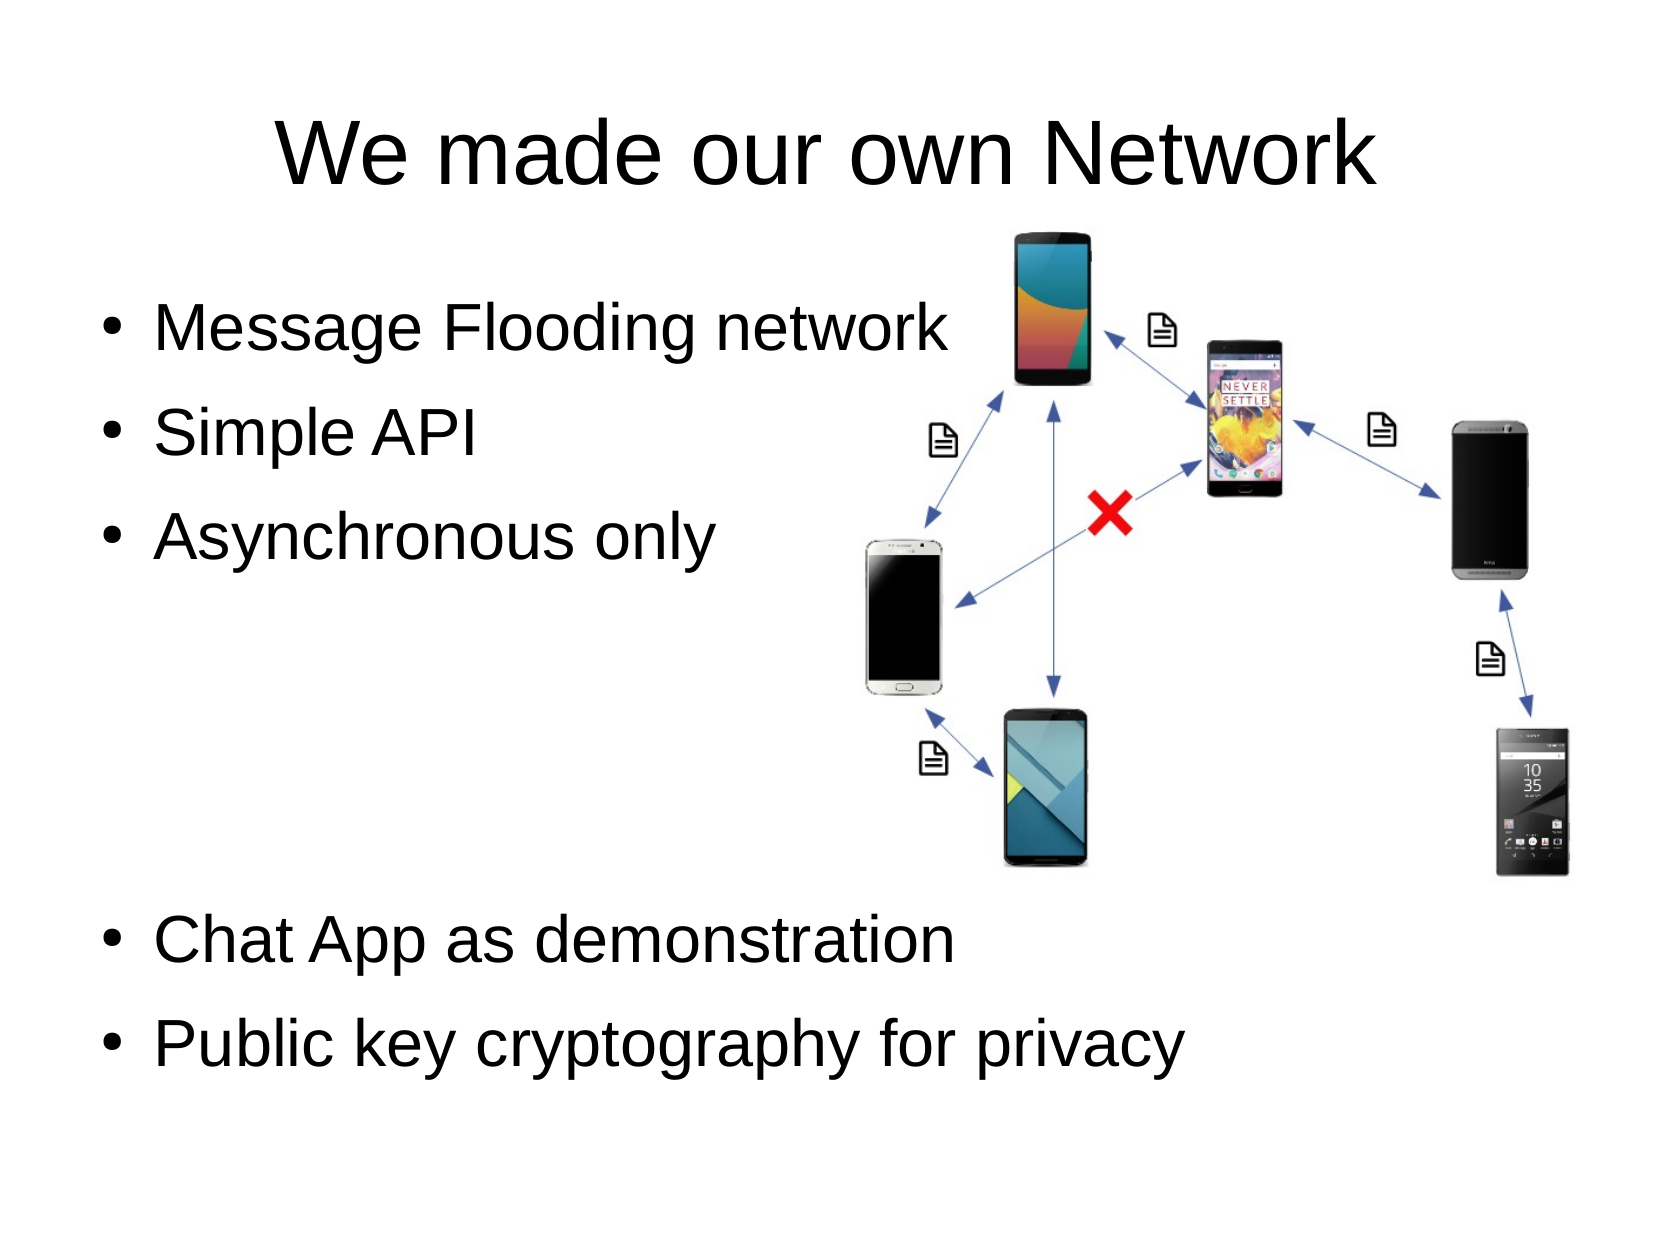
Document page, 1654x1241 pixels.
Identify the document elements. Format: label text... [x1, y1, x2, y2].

list Message Flooding network Simple API Asynchronous only Chat App as demonstration Public key cryptography for privacy [82, 290, 1571, 1134]
title We made our own Network [82, 49, 1571, 257]
picture [850, 206, 1583, 893]
